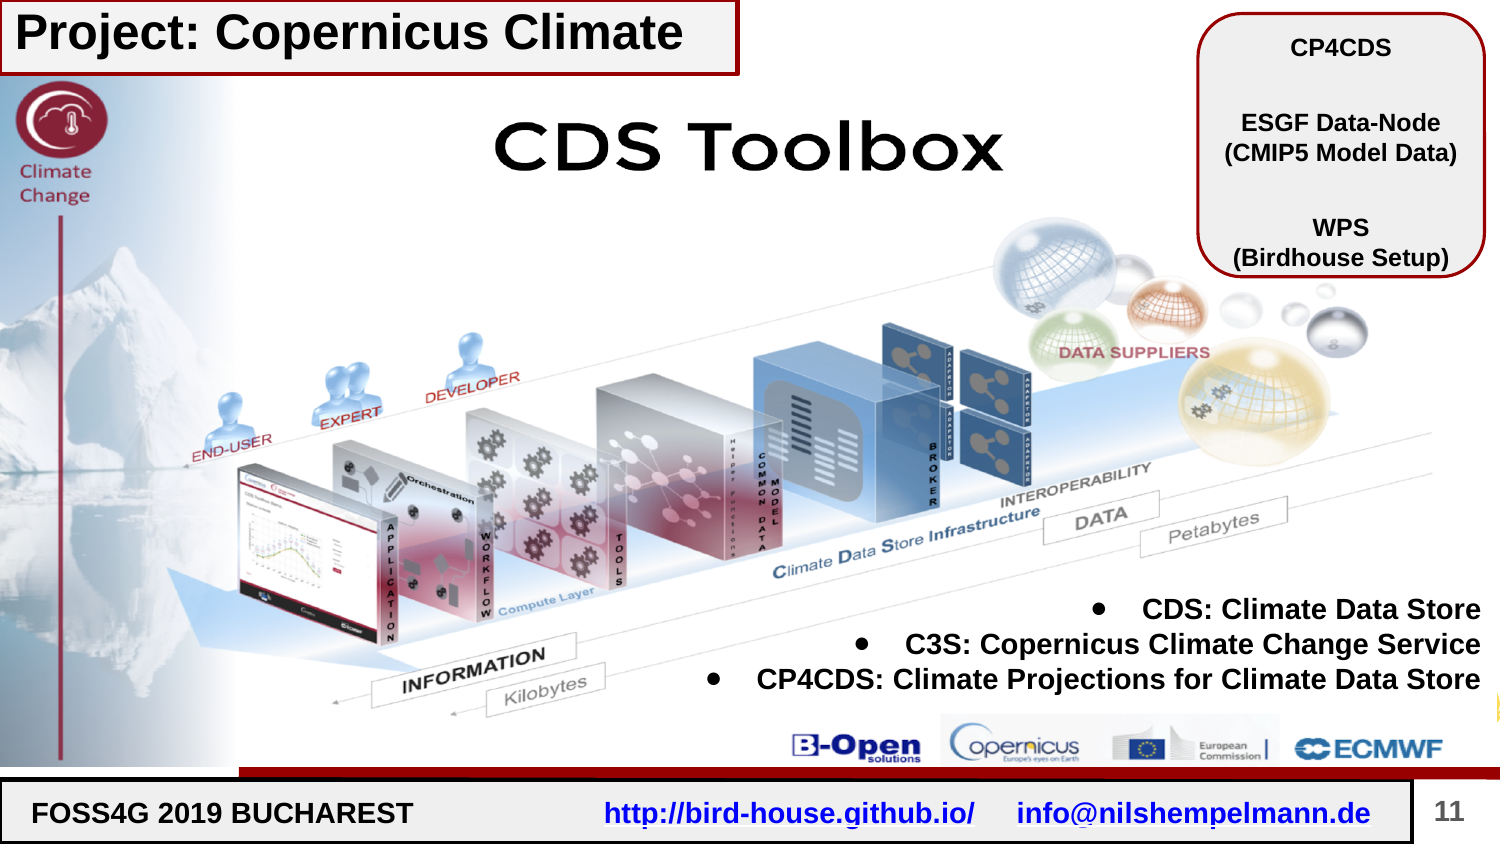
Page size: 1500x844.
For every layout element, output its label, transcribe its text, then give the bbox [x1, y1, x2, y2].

text_box Project: Copernicus Climate [0, 0, 738, 75]
text_box <number> [1389, 777, 1480, 842]
text_box CDS: Climate Data Store C3S: Copernicus Climate Change Service CP4CDS: Climate Projections for Climate Data Store [622, 574, 1497, 711]
picture [0, 76, 1500, 767]
text_box CP4CDS ESGF Data-Node (CMIP5 Model Data) WPS (Birdhouse Setup) [1197, 13, 1485, 277]
